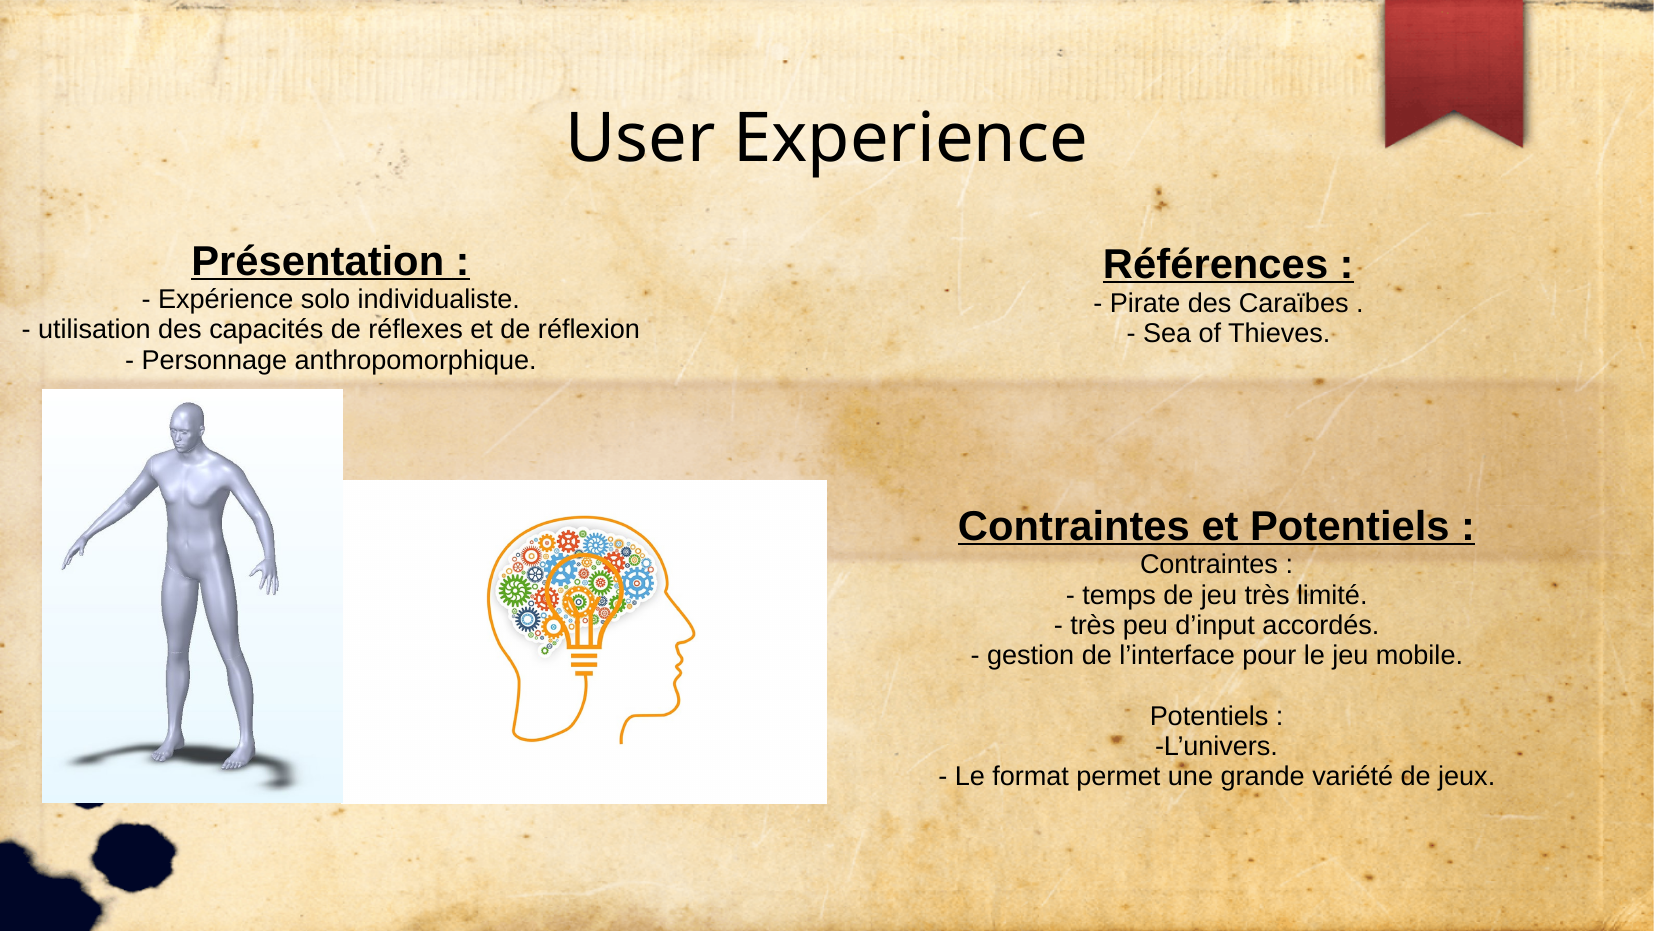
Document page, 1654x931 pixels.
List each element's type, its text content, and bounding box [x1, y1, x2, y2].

title User Experience [82, 57, 1571, 213]
text_box Références : - Pirate des Caraïbes . - Sea of Thieves. [862, 165, 1595, 424]
text_box Présentation : - Expérience solo individualiste. - utilisation des capacités de réflexes et de réflexion - Personnage anthropomorphique. [0, 177, 697, 436]
picture [0, 0, 1654, 931]
text_box Contraintes et Potentiels : Contraintes : - temps de jeu très limité. - très peu d’input accordés. - gestion de l’interface pour le jeu mobile. Potentiels : -L’univers. - Le format permet une grande variété de jeux. [850, 502, 1583, 792]
